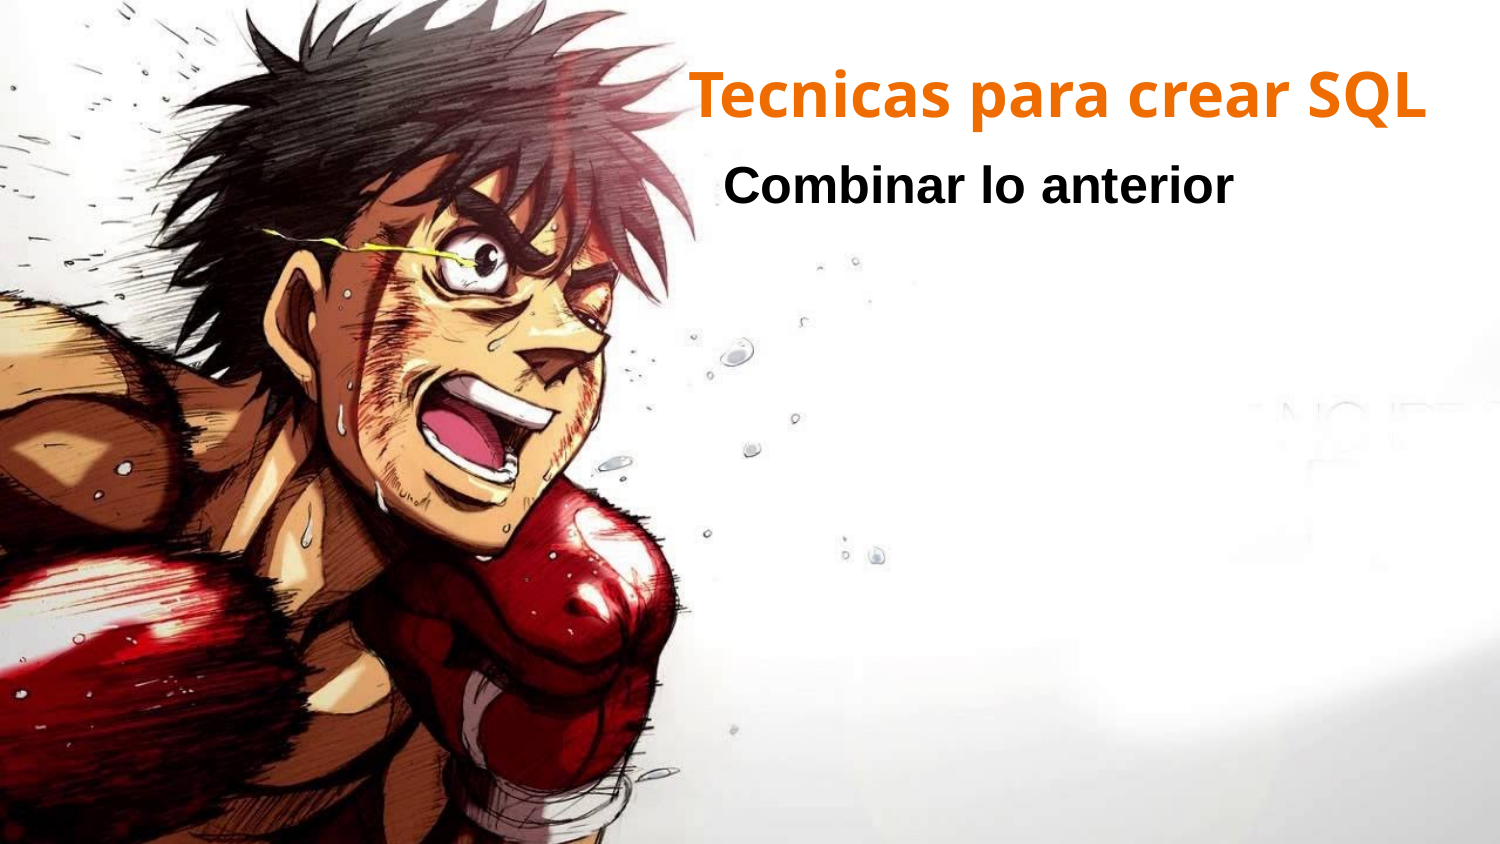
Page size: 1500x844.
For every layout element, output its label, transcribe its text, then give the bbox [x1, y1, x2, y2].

text_box Combinar lo anterior [708, 149, 1465, 459]
title Tecnicas para crear SQL [673, 35, 1500, 152]
picture [0, 0, 1500, 844]
